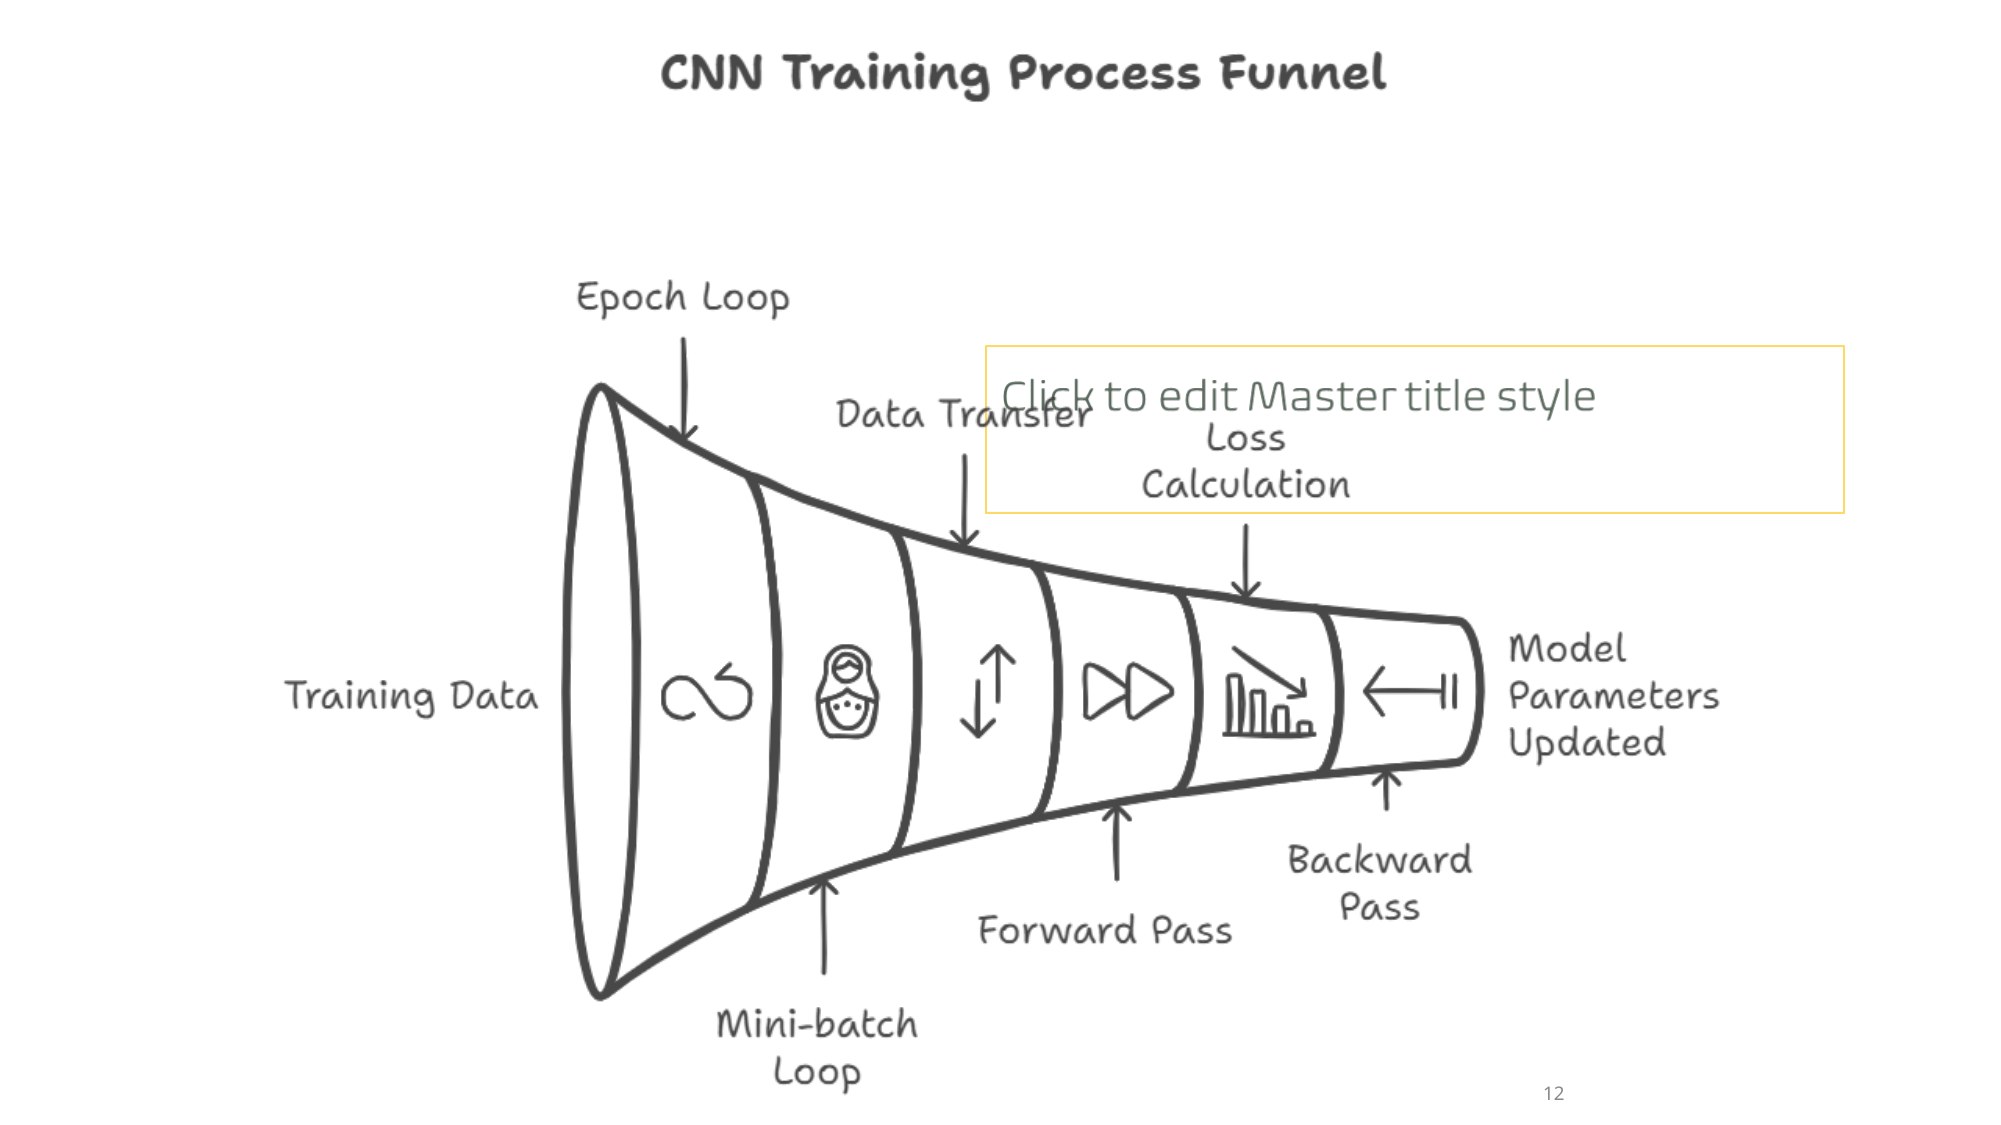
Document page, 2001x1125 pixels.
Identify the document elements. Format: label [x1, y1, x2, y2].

picture [238, 11, 1762, 1114]
slide_number [1528, 1064, 1979, 1124]
